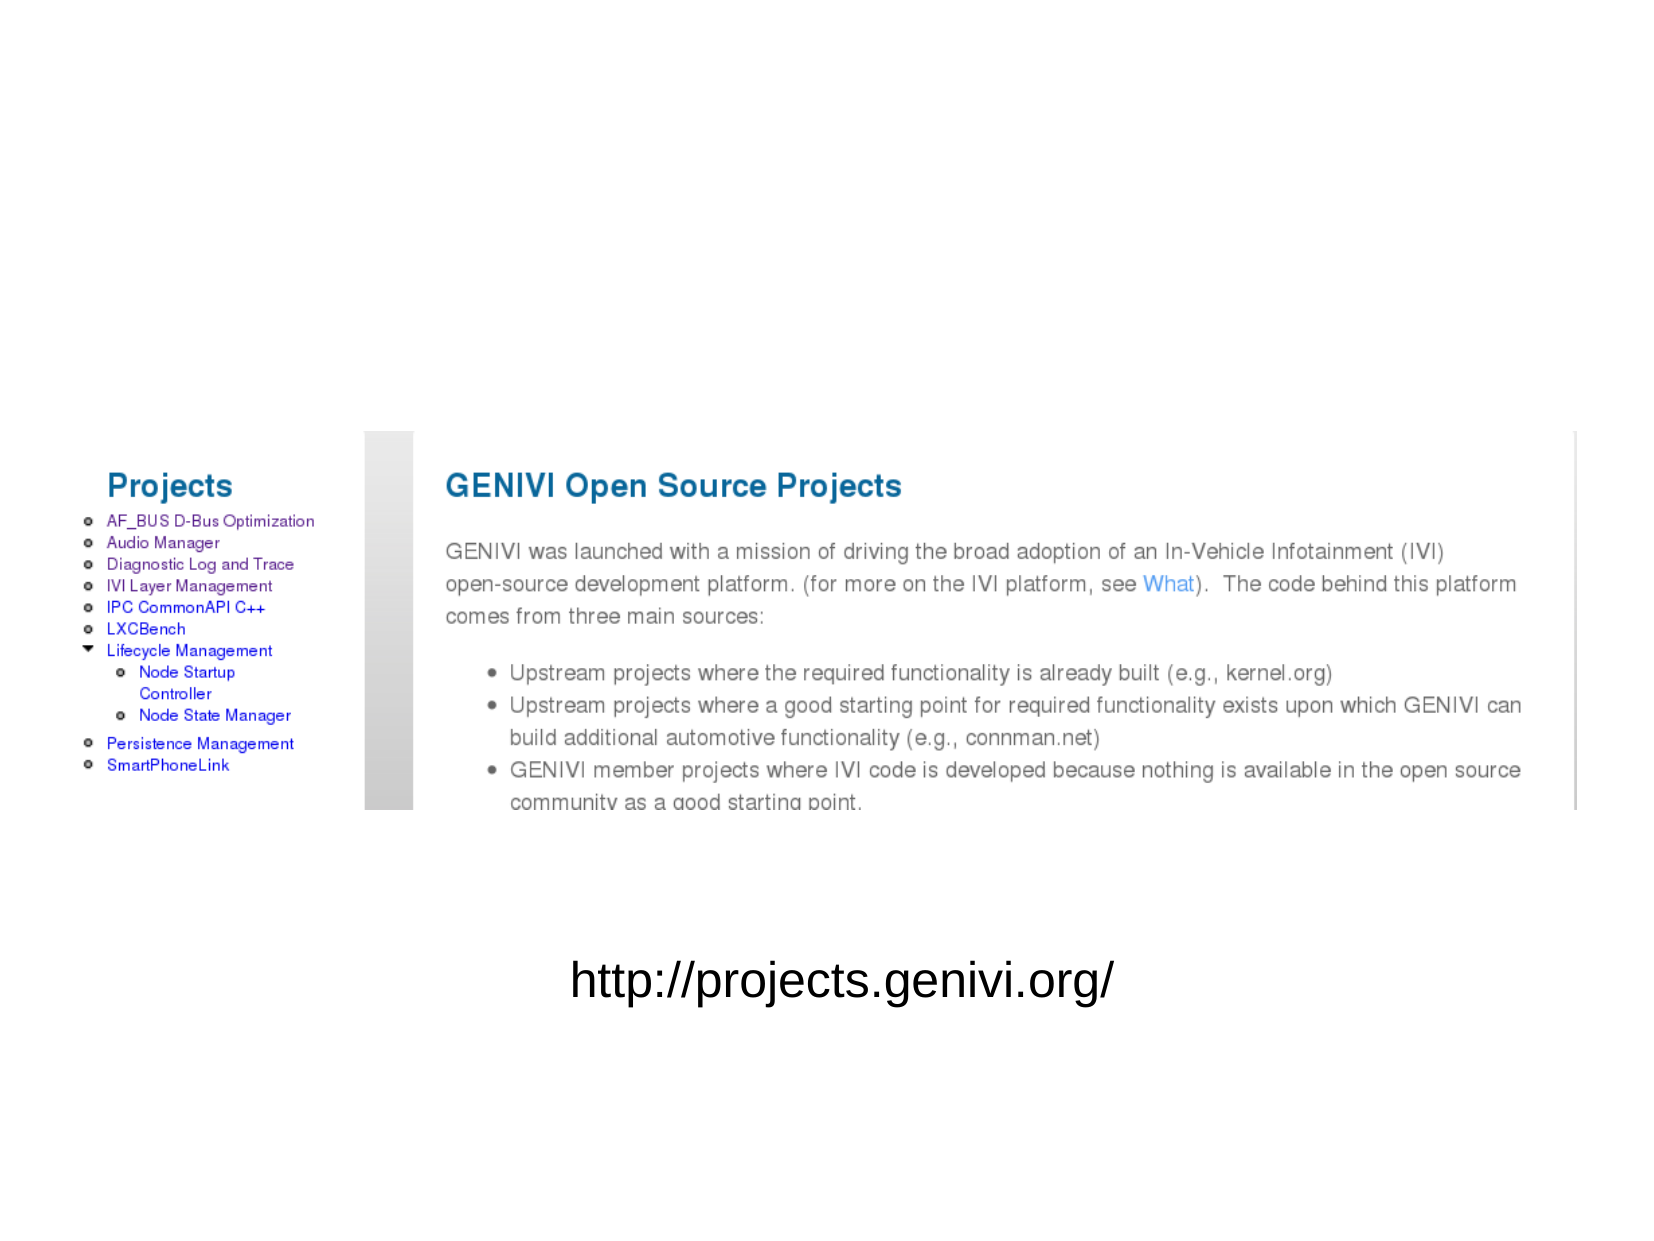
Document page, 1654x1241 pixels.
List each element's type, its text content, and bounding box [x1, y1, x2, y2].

picture [76, 431, 1577, 810]
text_box http://projects.genivi.org/ [555, 945, 1130, 1016]
